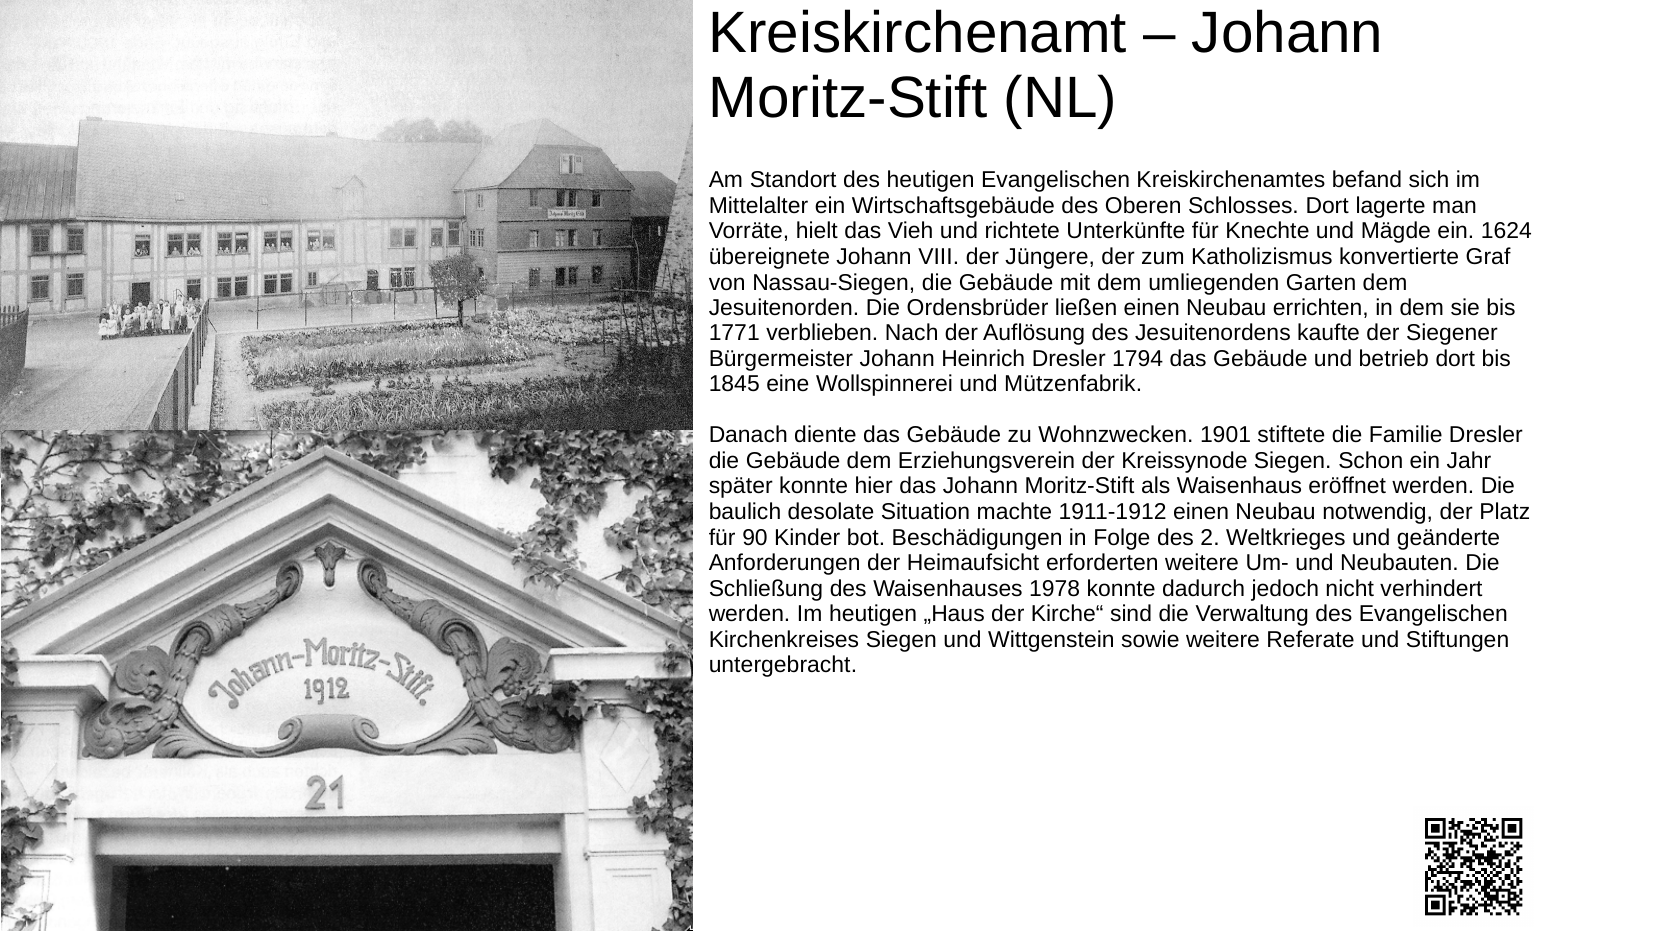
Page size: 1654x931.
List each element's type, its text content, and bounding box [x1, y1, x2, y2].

picture [0, 0, 693, 931]
title Kreiskirchenamt – Johann Moritz-Stift (NL) Am Standort des heutigen Evangelischen Kreiskirchenamtes befand sich im Mittelalter ein Wirtschaftsgebäude des Oberen Schlosses. Dort lagerte man Vorräte, hielt das Vieh und richtete Unterkünfte für Knechte und Mägde ein. 1624 übereignete Johann VIII. der Jüngere, der zum Katholizismus konvertierte Graf von Nassau-Siegen, die Gebäude mit dem umliegenden Garten dem Jesuitenorden. Die Ordensbrüder ließen einen Neubau errichten, in dem sie bis 1771 verblieben. Nach der Auflösung des Jesuitenordens kaufte der Siegener Bürgermeister Johann Heinrich Dresler 1794 das Gebäude und betrieb dort bis 1845 eine Wollspinnerei und Mützenfabrik. Danach diente das Gebäude zu Wohnzwecken. 1901 stiftete die Familie Dresler die Gebäude dem Erziehungsverein der Kreissynode Siegen. Schon ein Jahr später konnte hier das Johann Moritz-Stift als Waisenhaus eröffnet werden. Die baulich desolate Situation machte 1911-1912 einen Neubau notwendig, der Platz für 90 Kinder bot. Beschädigungen in Folge des 2. Weltkrieges und geänderte Anforderungen der Heimaufsicht erforderten weitere Um- und Neubauten. Die Schließung des Waisenhauses 1978 konnte dadurch jedoch nicht verhindert werden. Im heutigen „Haus der Kirche“ sind die Verwaltung des Evangelischen Kirchenkreises Siegen und Wittgenstein sowie weitere Referate und Stiftungen untergebracht. [708, 0, 1536, 831]
picture [1413, 831, 1534, 927]
